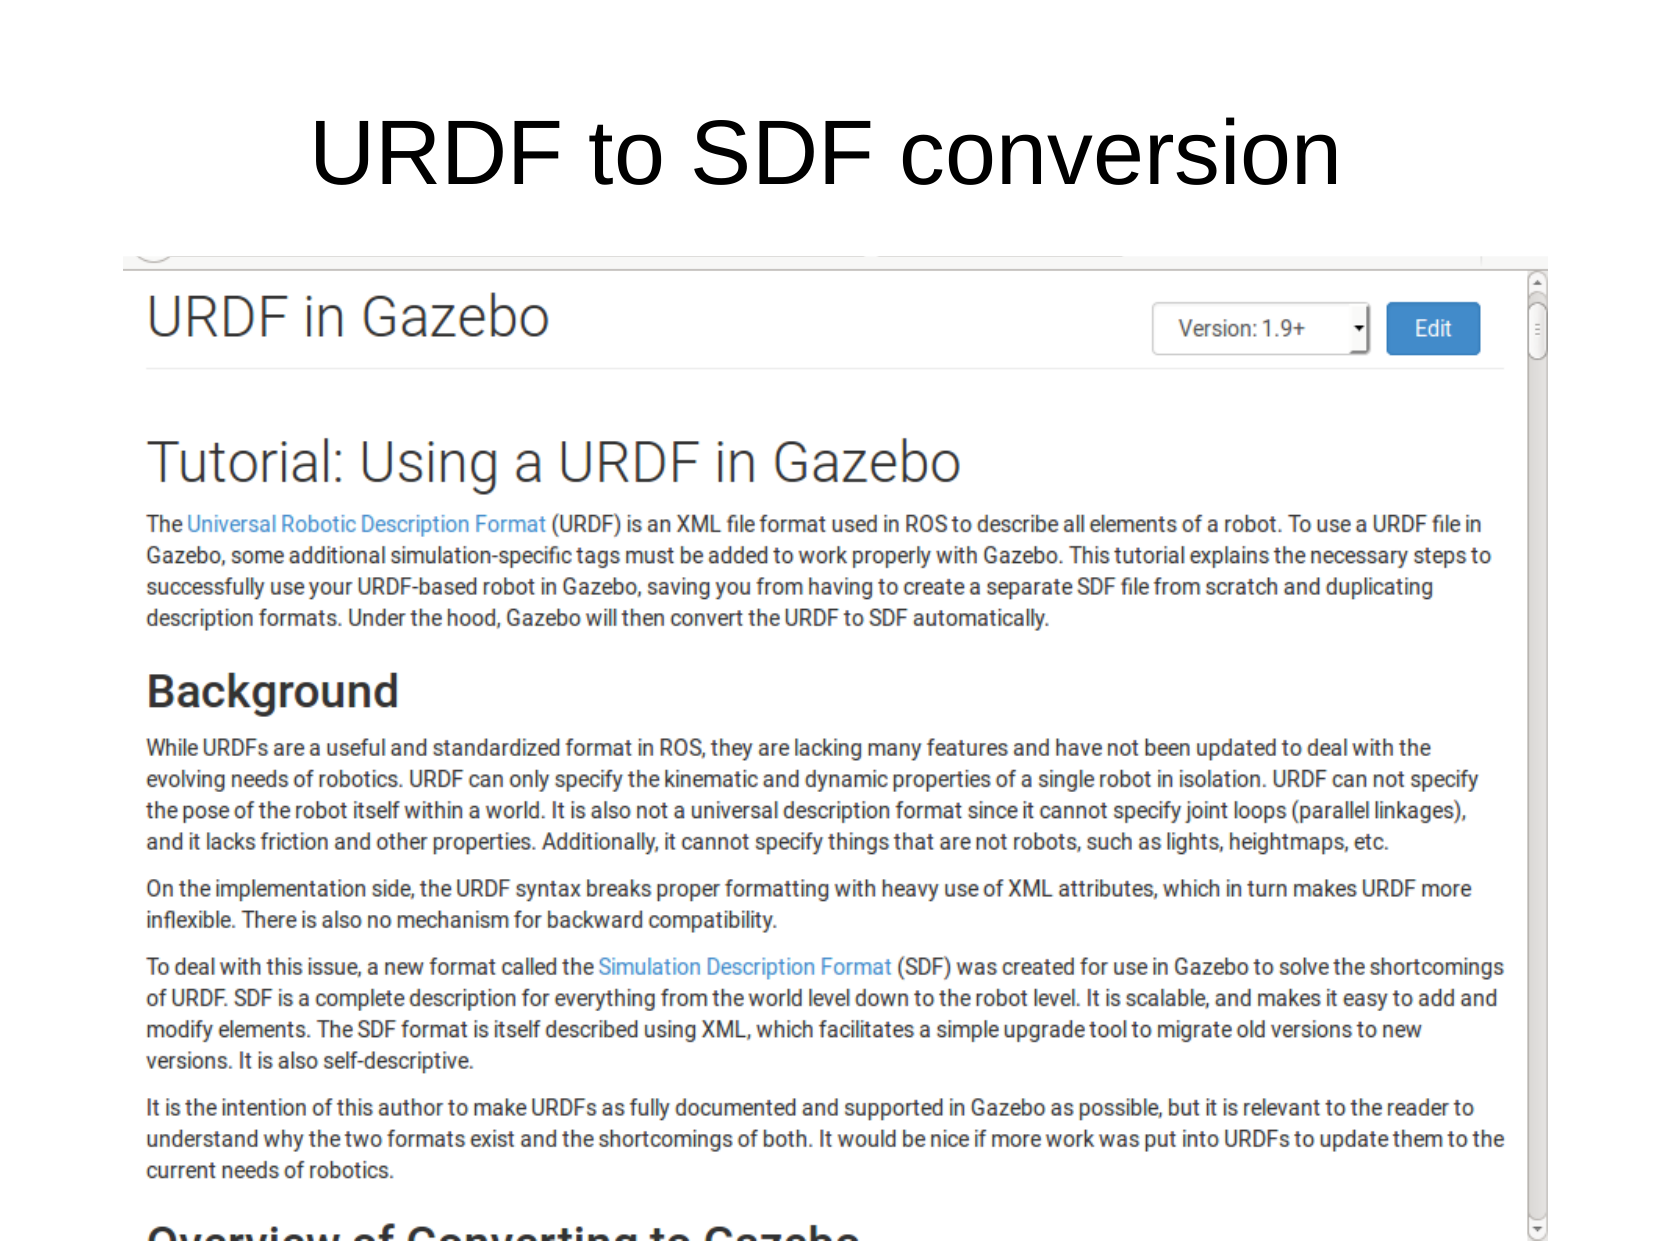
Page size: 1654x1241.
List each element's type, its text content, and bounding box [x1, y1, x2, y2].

picture [123, 257, 1548, 1241]
title URDF to SDF conversion [82, 49, 1571, 257]
